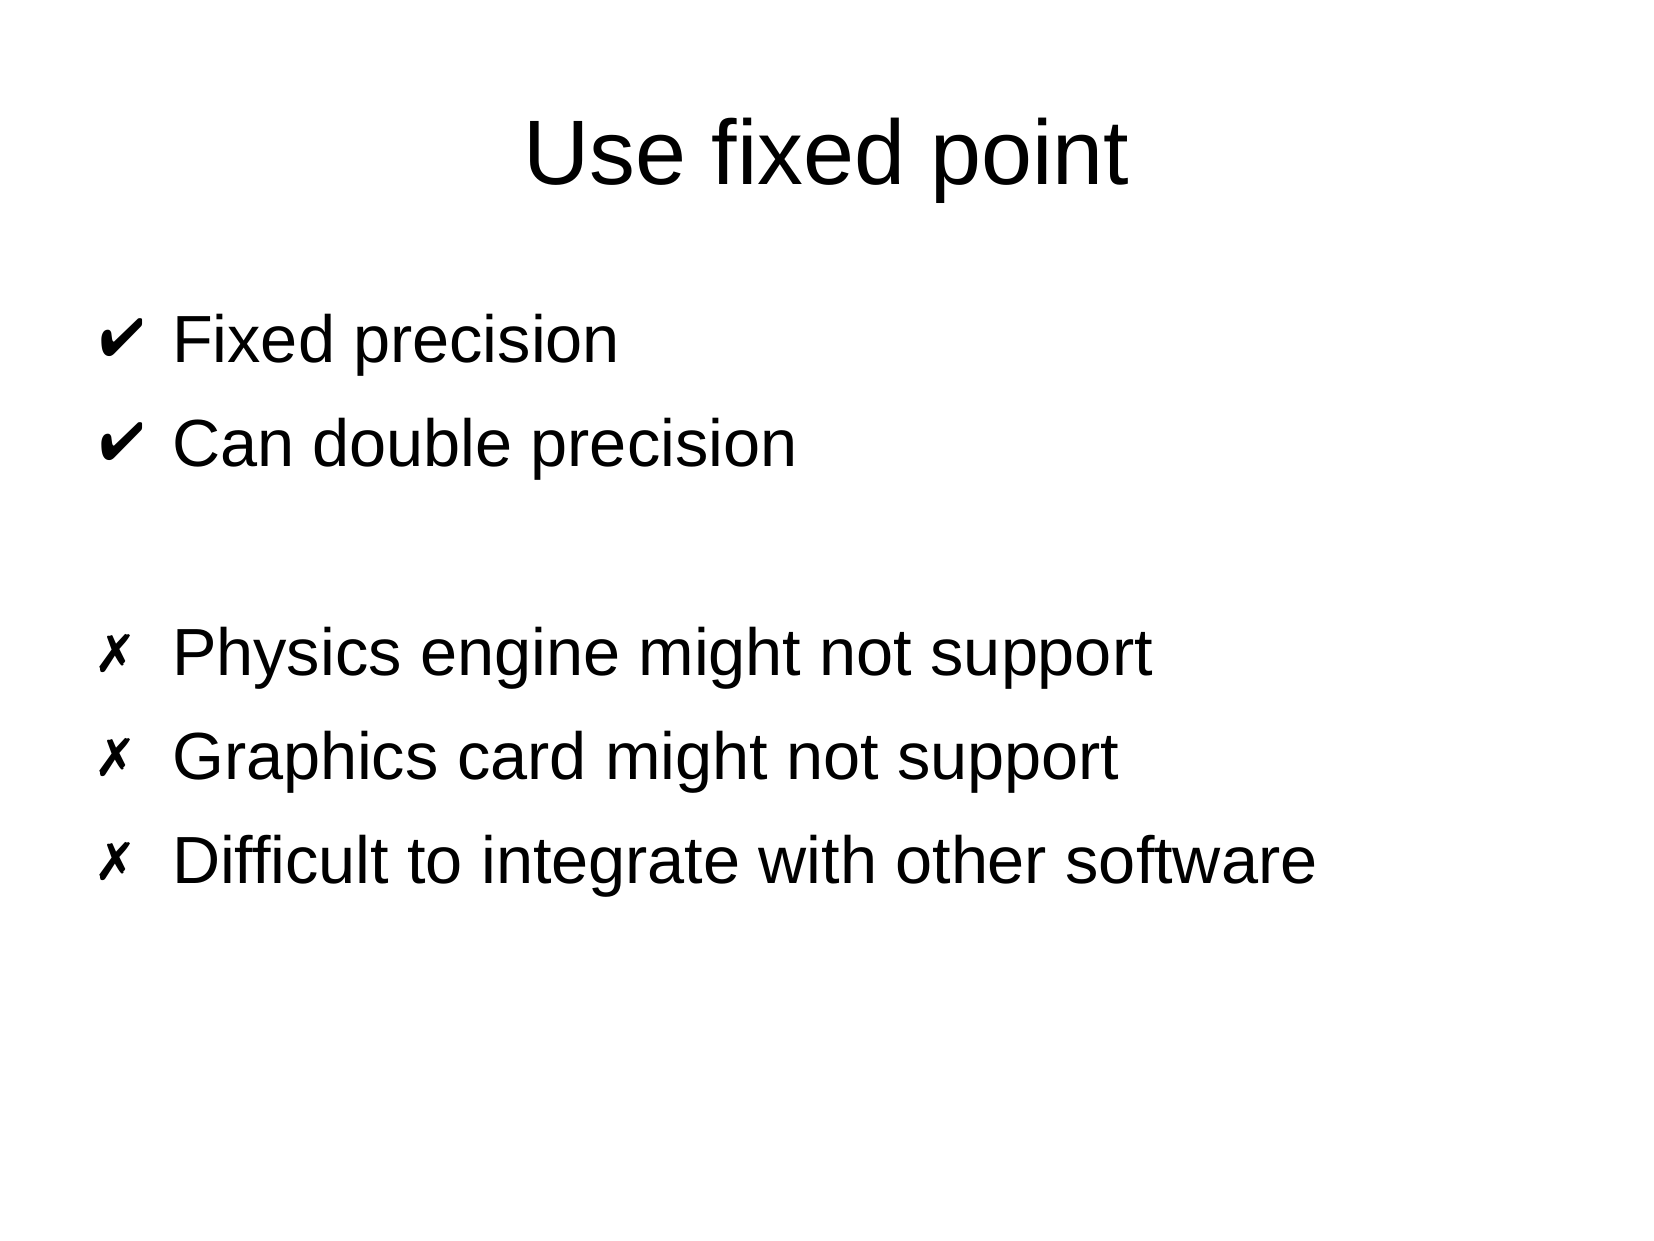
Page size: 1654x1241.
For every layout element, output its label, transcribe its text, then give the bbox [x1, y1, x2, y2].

list Fixed precision Can double precision Physics engine might not support Graphics card might not support Difficult to integrate with other software [82, 302, 1571, 1022]
title Use fixed point [82, 49, 1571, 257]
